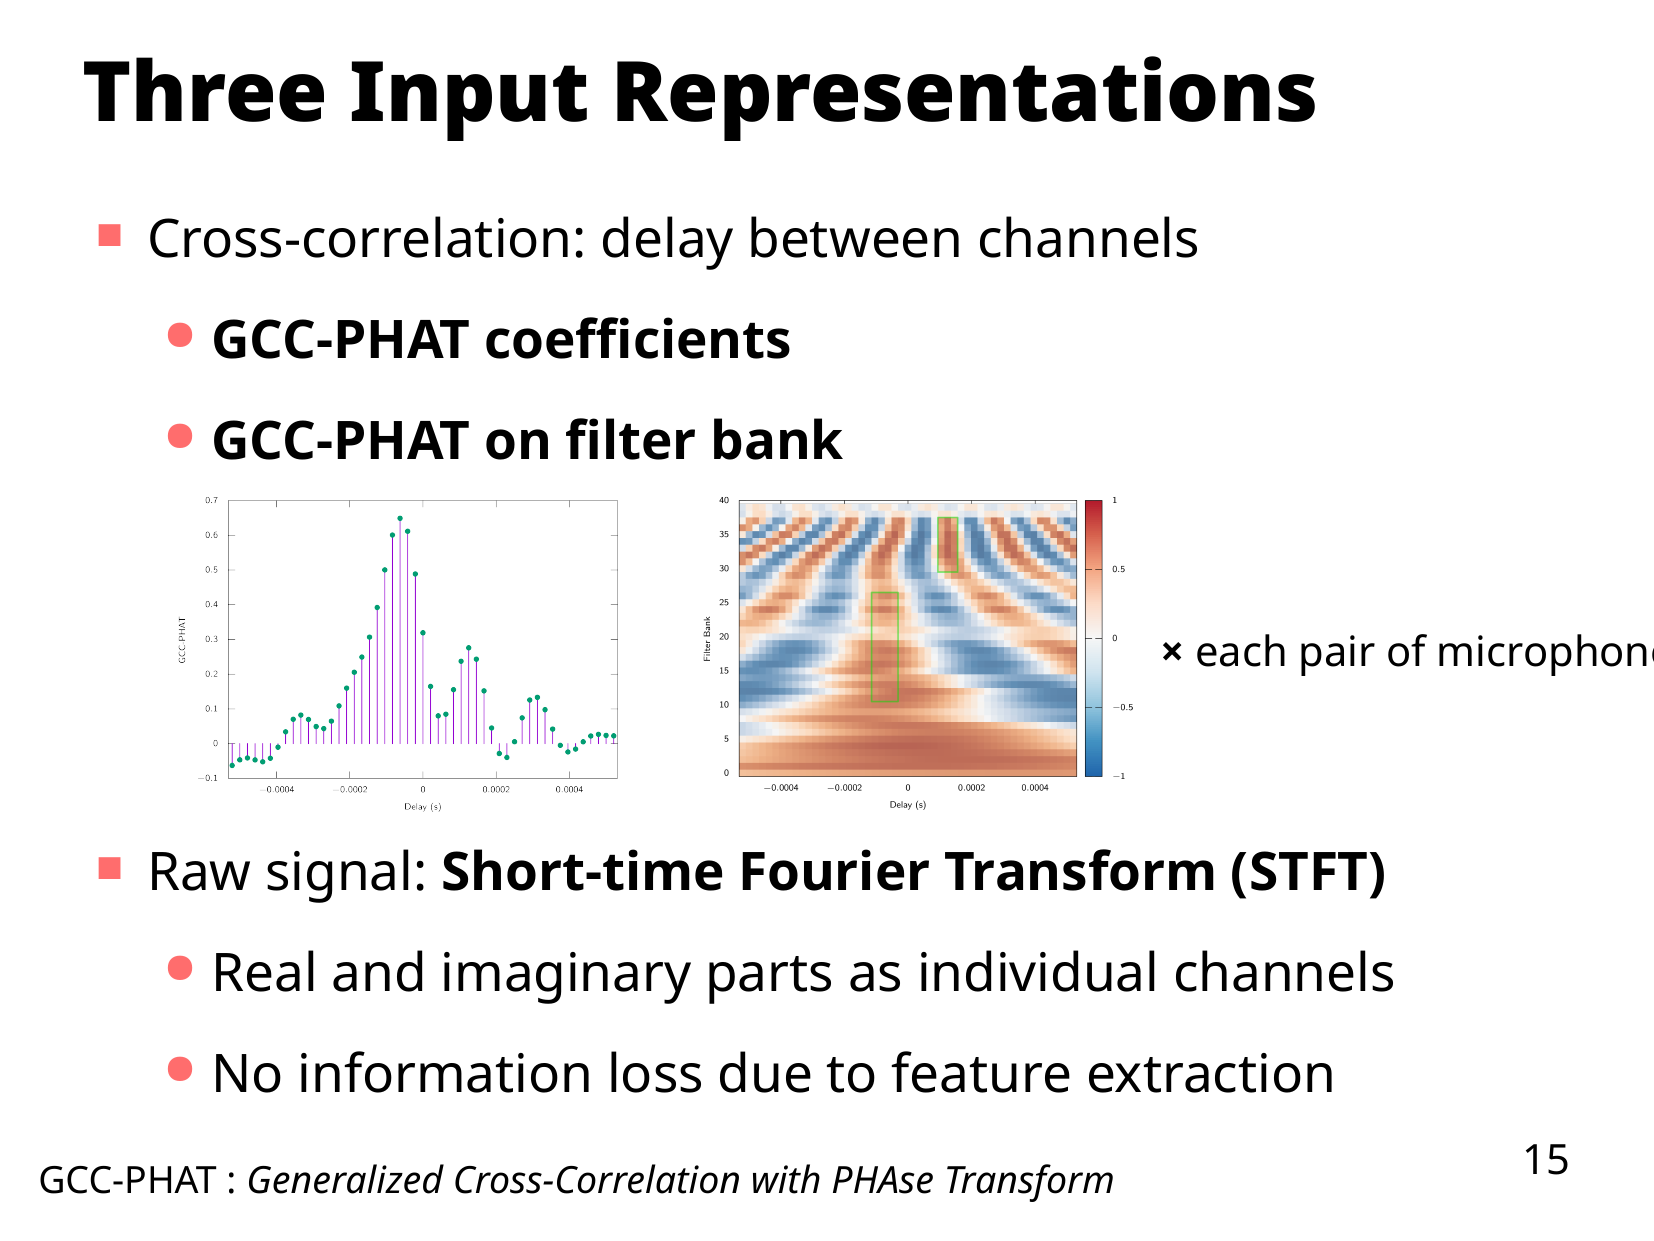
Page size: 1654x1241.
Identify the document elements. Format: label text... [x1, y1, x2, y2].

text_box GCC-PHAT : Generalized Cross-Correlation with PHAse Transform [23, 1145, 1193, 1208]
title Three Input Representations [82, 37, 1571, 143]
picture [694, 489, 1158, 813]
picture [169, 489, 638, 815]
list Cross-correlation: delay between channels GCC-PHAT coefficients GCC-PHAT on filter bank Raw signal: Short-time Fourier Transform (STFT) Real and imaginary parts as individual channels No information loss due to feature extraction [82, 200, 1571, 1111]
text_box × each pair of microphones [1158, 614, 1654, 693]
